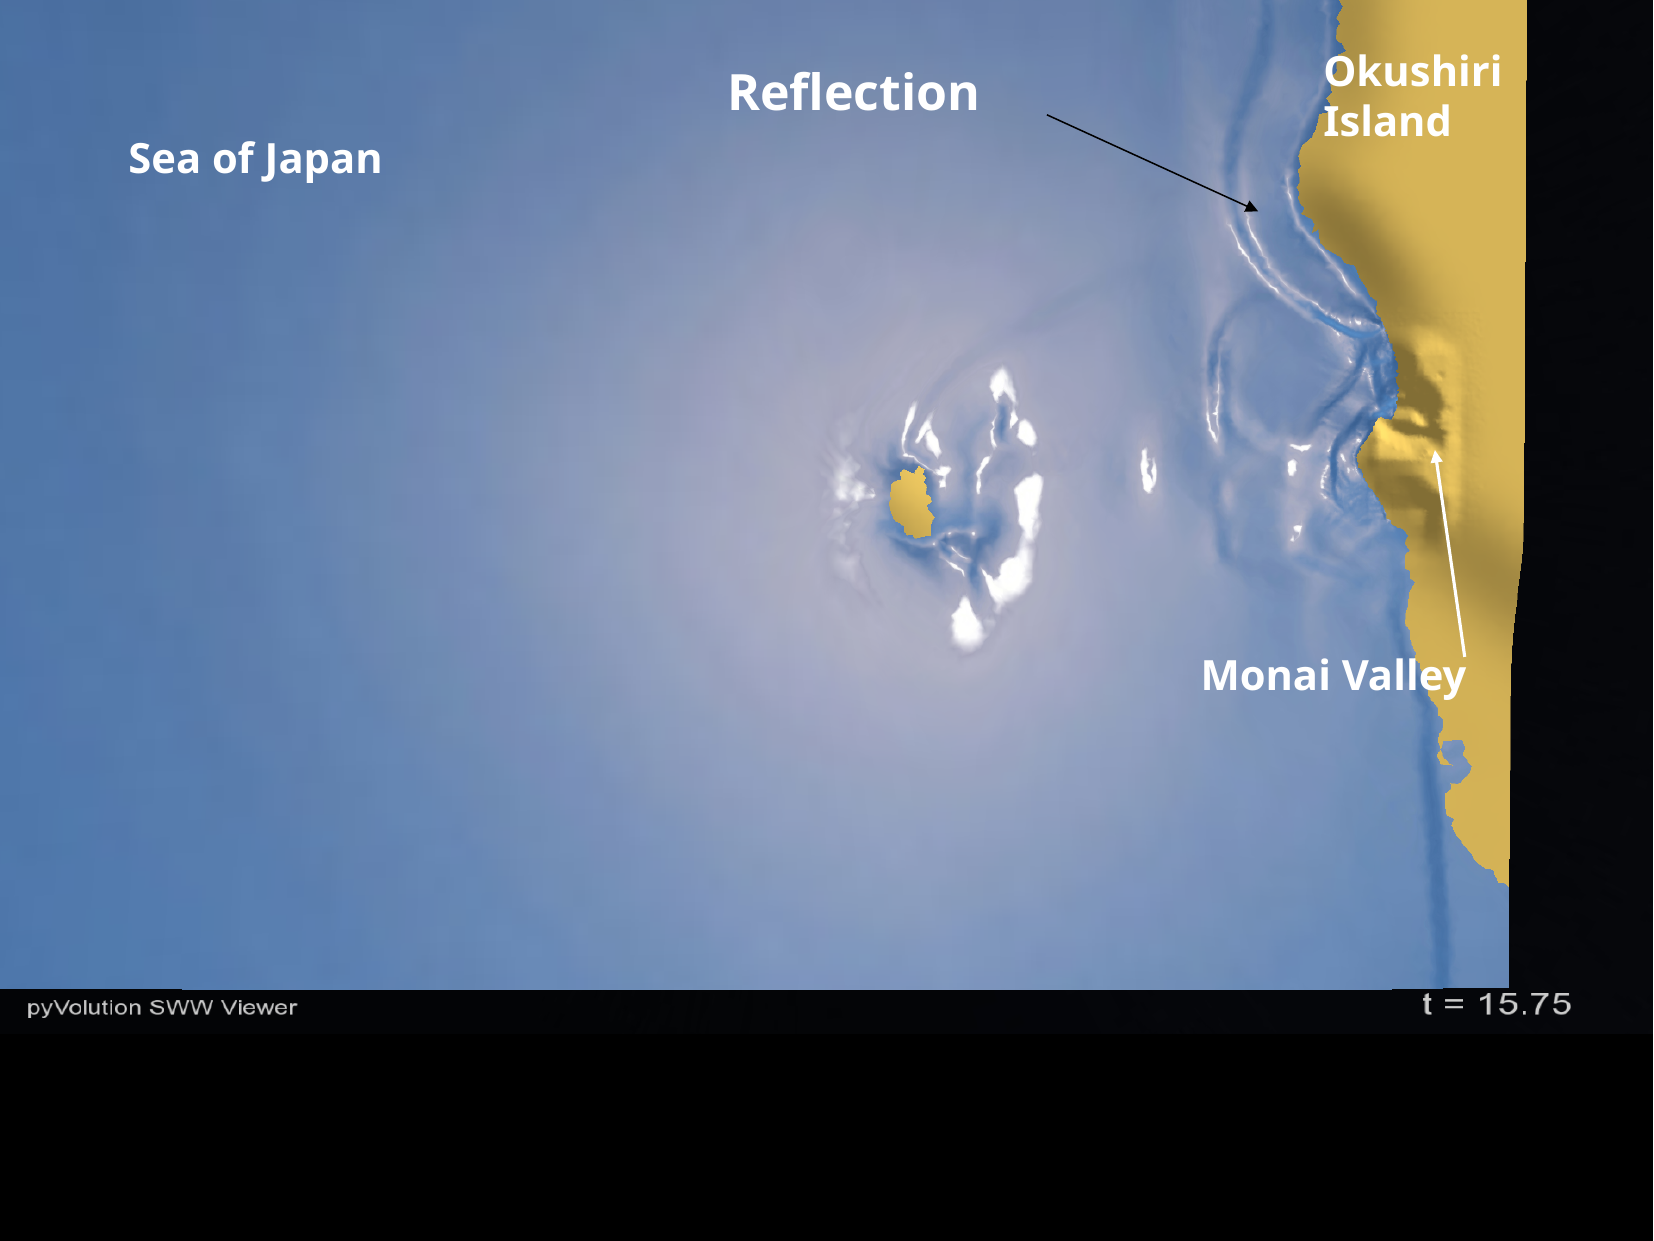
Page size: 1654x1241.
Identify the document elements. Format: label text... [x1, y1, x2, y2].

text_box Okushiri Island [1308, 36, 1653, 153]
text_box Monai Valley [1185, 640, 1492, 707]
text_box Sea of Japan [113, 124, 624, 190]
text_box Reflection [712, 52, 1084, 129]
picture [0, 0, 1653, 1034]
